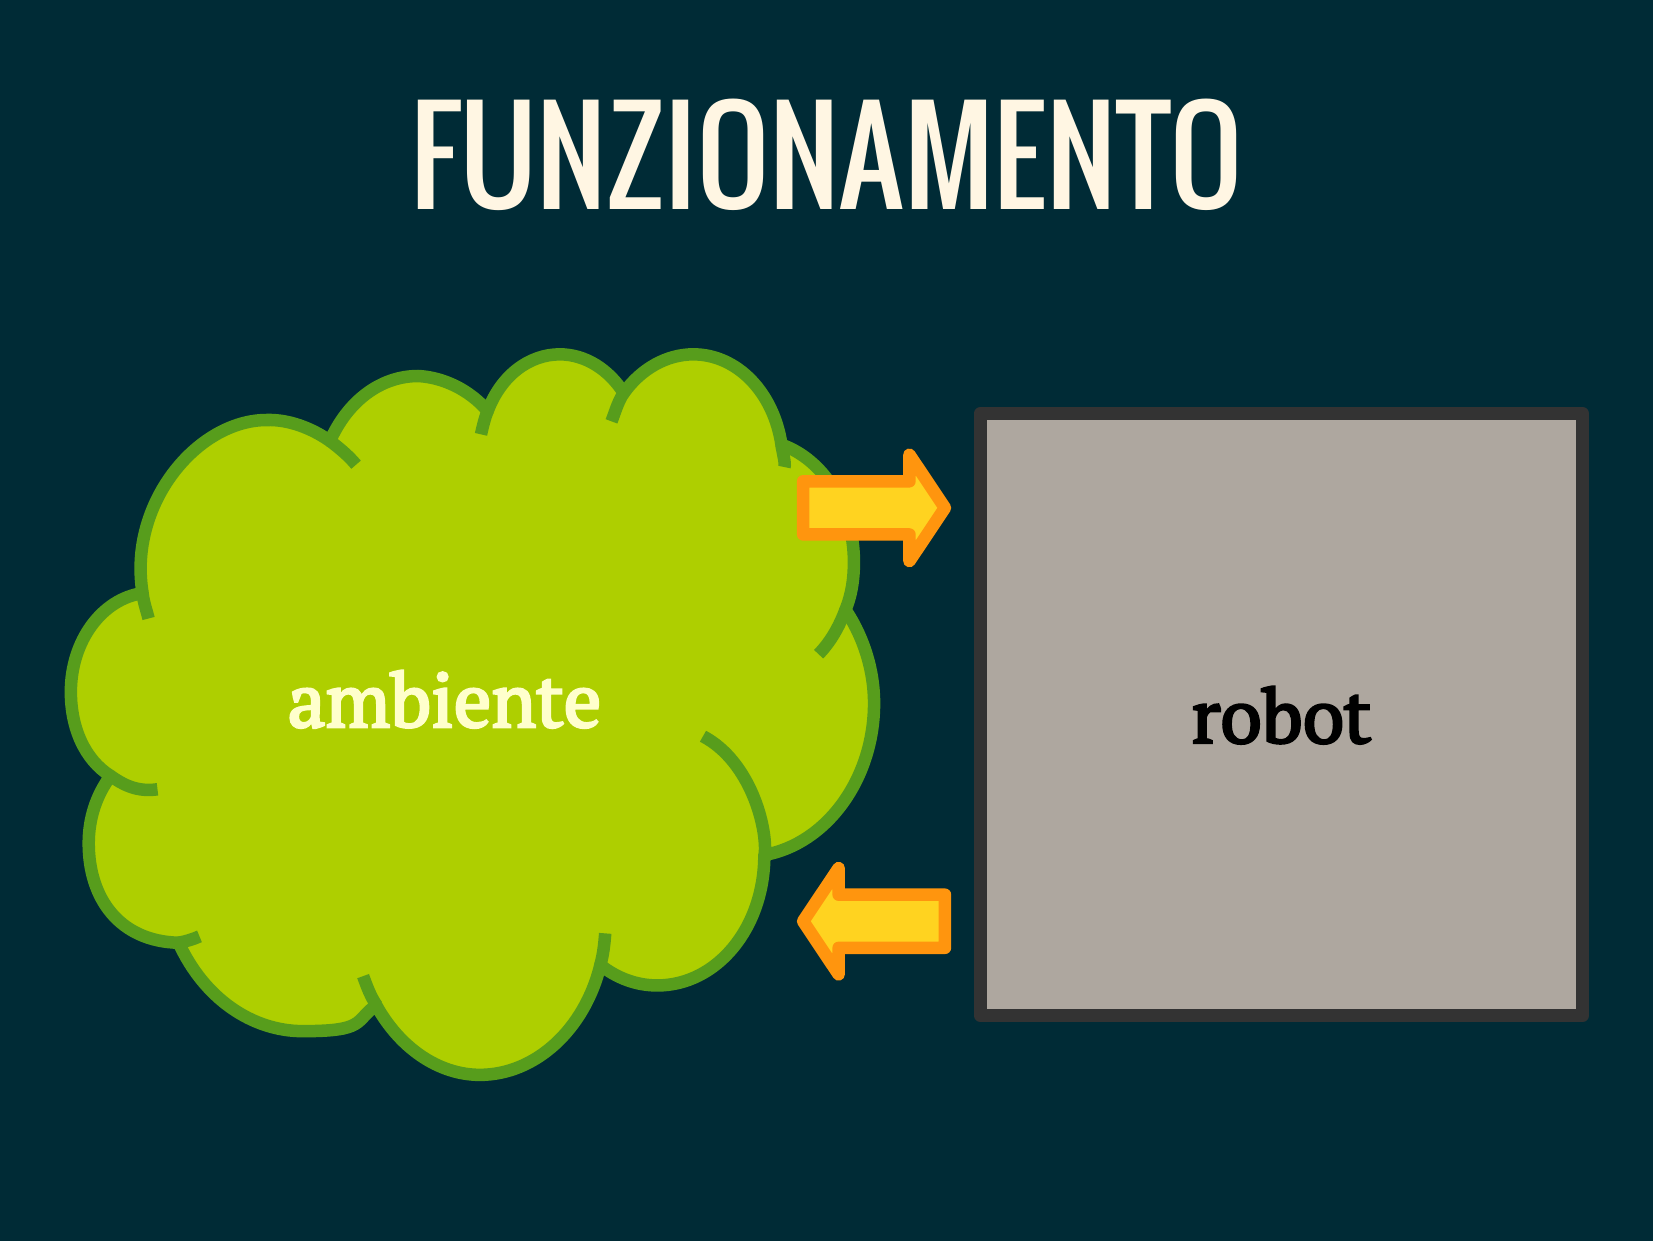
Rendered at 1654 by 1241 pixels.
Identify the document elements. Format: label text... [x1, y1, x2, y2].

text_box robot [980, 413, 1583, 1016]
text_box [803, 868, 945, 975]
picture [975, 408, 1588, 1021]
title Funzionamento [82, 49, 1571, 257]
text_box [803, 454, 945, 562]
picture [65, 349, 950, 1081]
picture [798, 863, 951, 980]
text_box ambiente [70, 354, 875, 1075]
